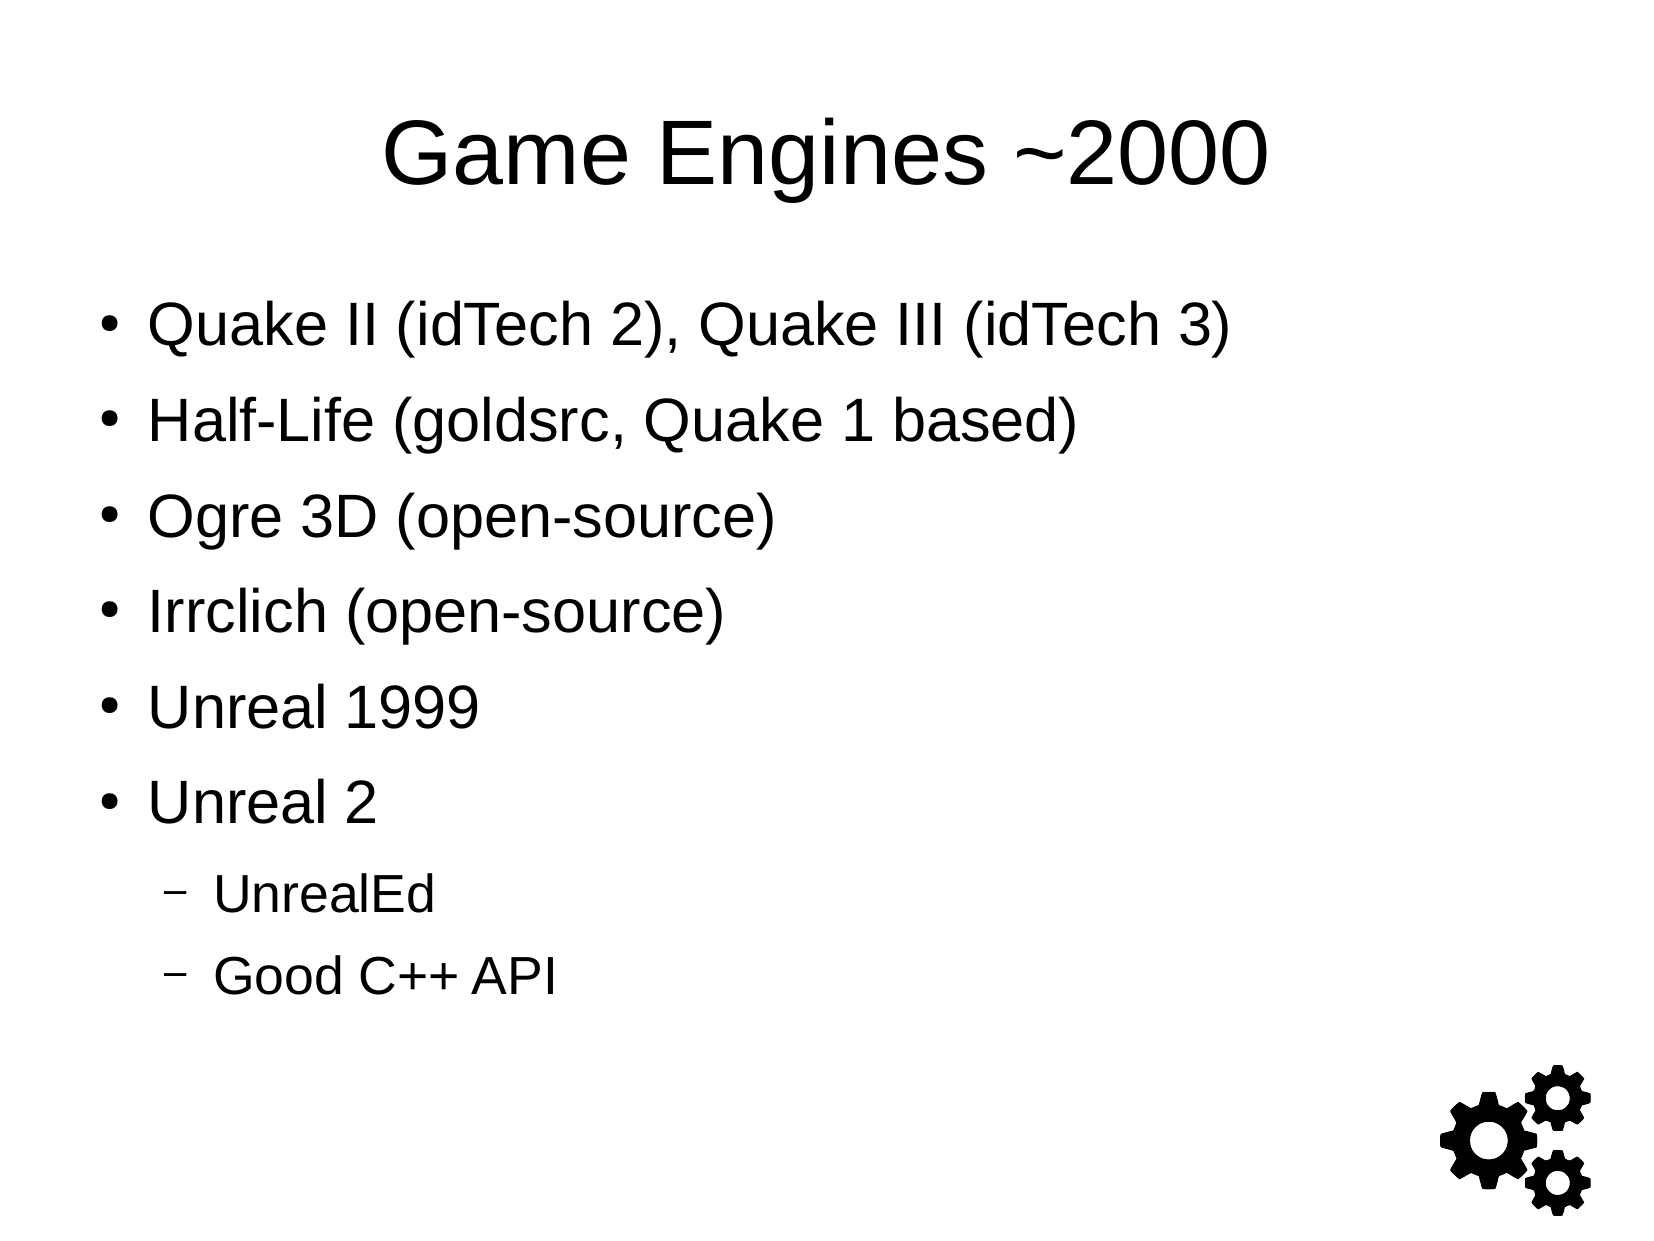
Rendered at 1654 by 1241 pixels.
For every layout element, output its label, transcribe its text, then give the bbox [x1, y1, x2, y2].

title Game Engines ~2000 [82, 49, 1571, 257]
list Quake II (idTech 2), Quake III (idTech 3) Half-Life (goldsrc, Quake 1 based) Ogre 3D (open-source) Irrclich (open-source) Unreal 1999 Unreal 2 UnrealEd Good C++ API [82, 290, 1571, 1010]
picture [1440, 1065, 1591, 1216]
